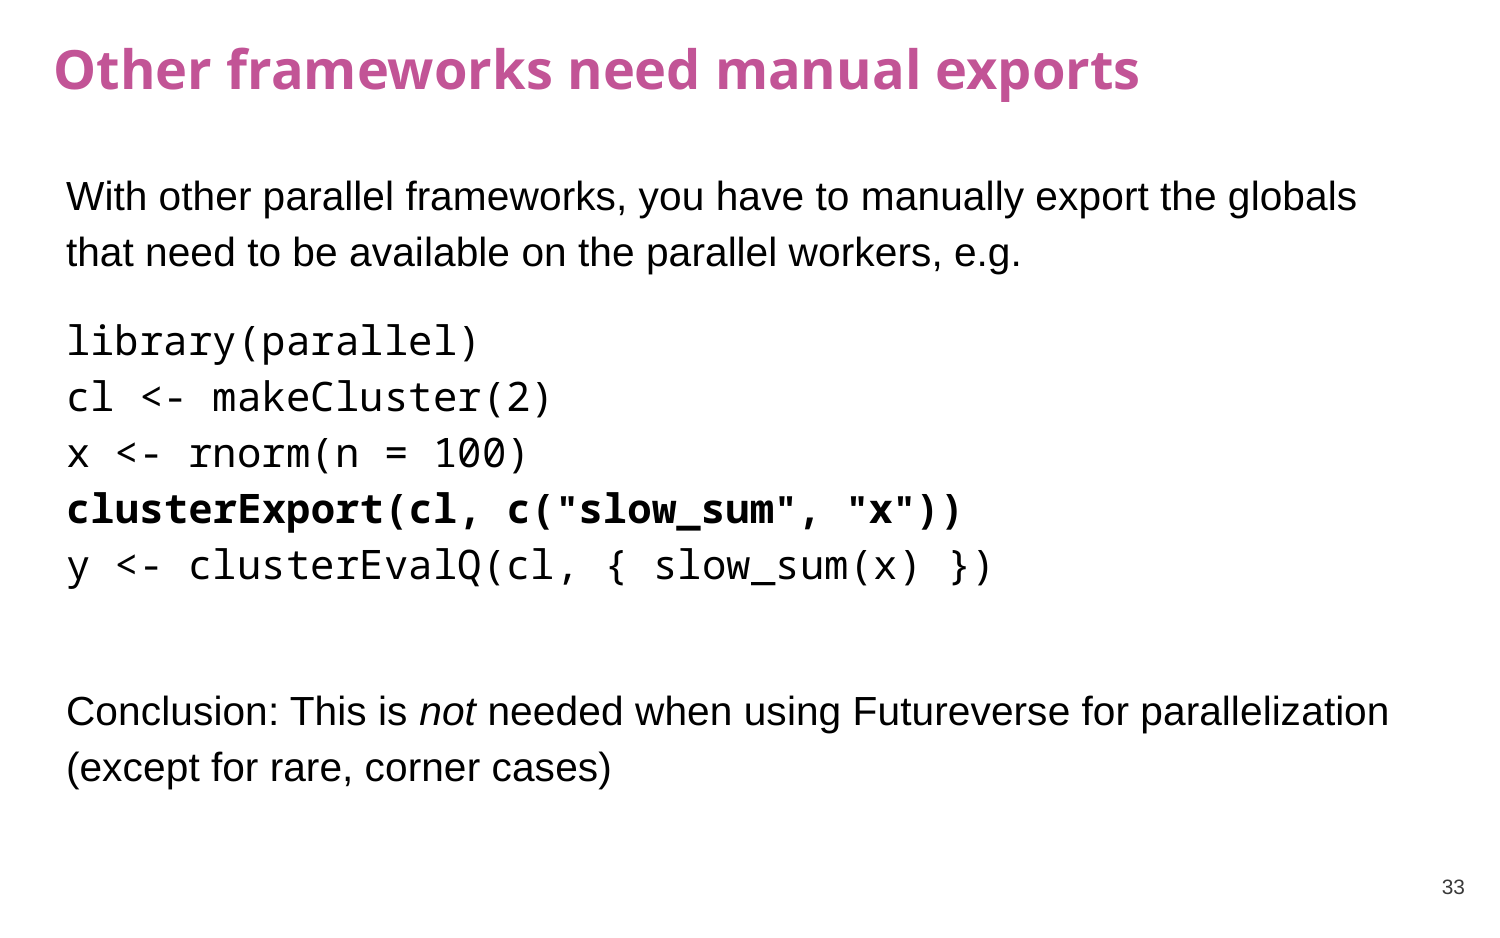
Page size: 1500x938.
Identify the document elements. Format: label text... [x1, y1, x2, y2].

list With other parallel frameworks, you have to manually export the globals that need to be available on the parallel workers, e.g. library(parallel) cl <- makeCluster(2) x <- rnorm(n = 100) clusterExport(cl, c("slow_sum", "x")) y <- clusterEvalQ(cl, { slow_sum(x) }) Conclusion: This is not needed when using Futureverse for parallelization (except for rare, corner cases) [51, 147, 1449, 850]
title Other frameworks need manual exports [38, 20, 1463, 136]
slide_number <number> [1389, 849, 1480, 922]
